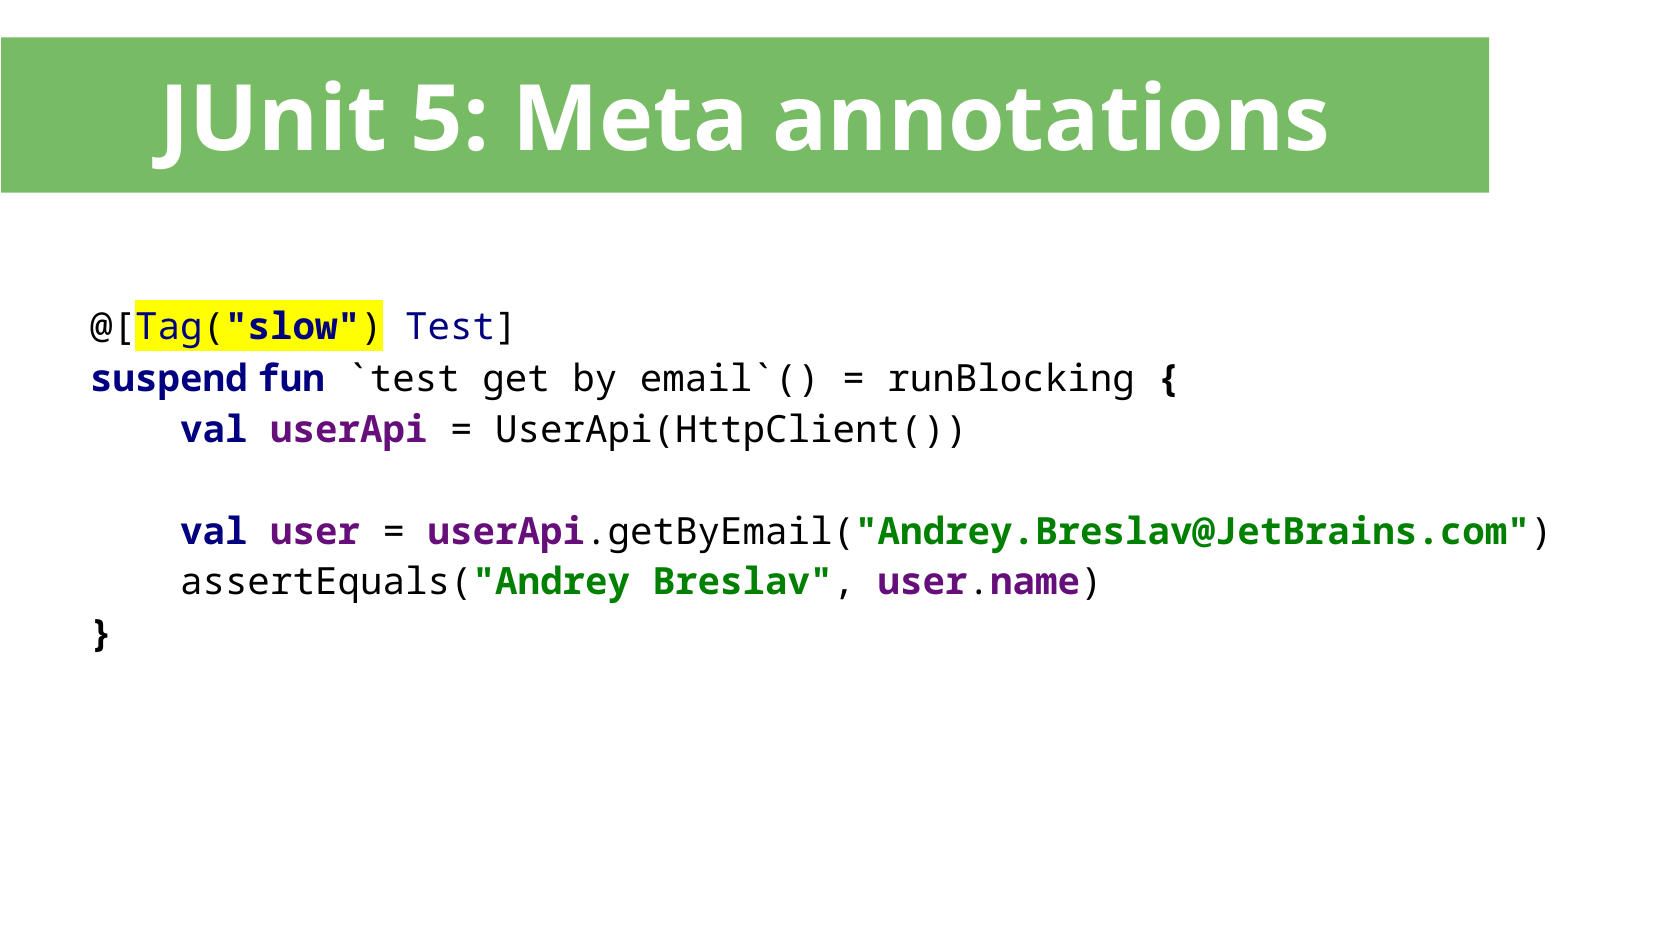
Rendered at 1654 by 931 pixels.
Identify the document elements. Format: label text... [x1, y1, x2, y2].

list @[Tag("slow") Test] suspend fun `test get by email`() = runBlocking { val userApi = UserApi(HttpClient()) val user = userApi.getByEmail("Andrey.Breslav@JetBrains.com") assertEquals("Andrey Breslav", user.name) } [90, 300, 1598, 863]
title JUnit 5: Meta annotations [1, 37, 1490, 193]
